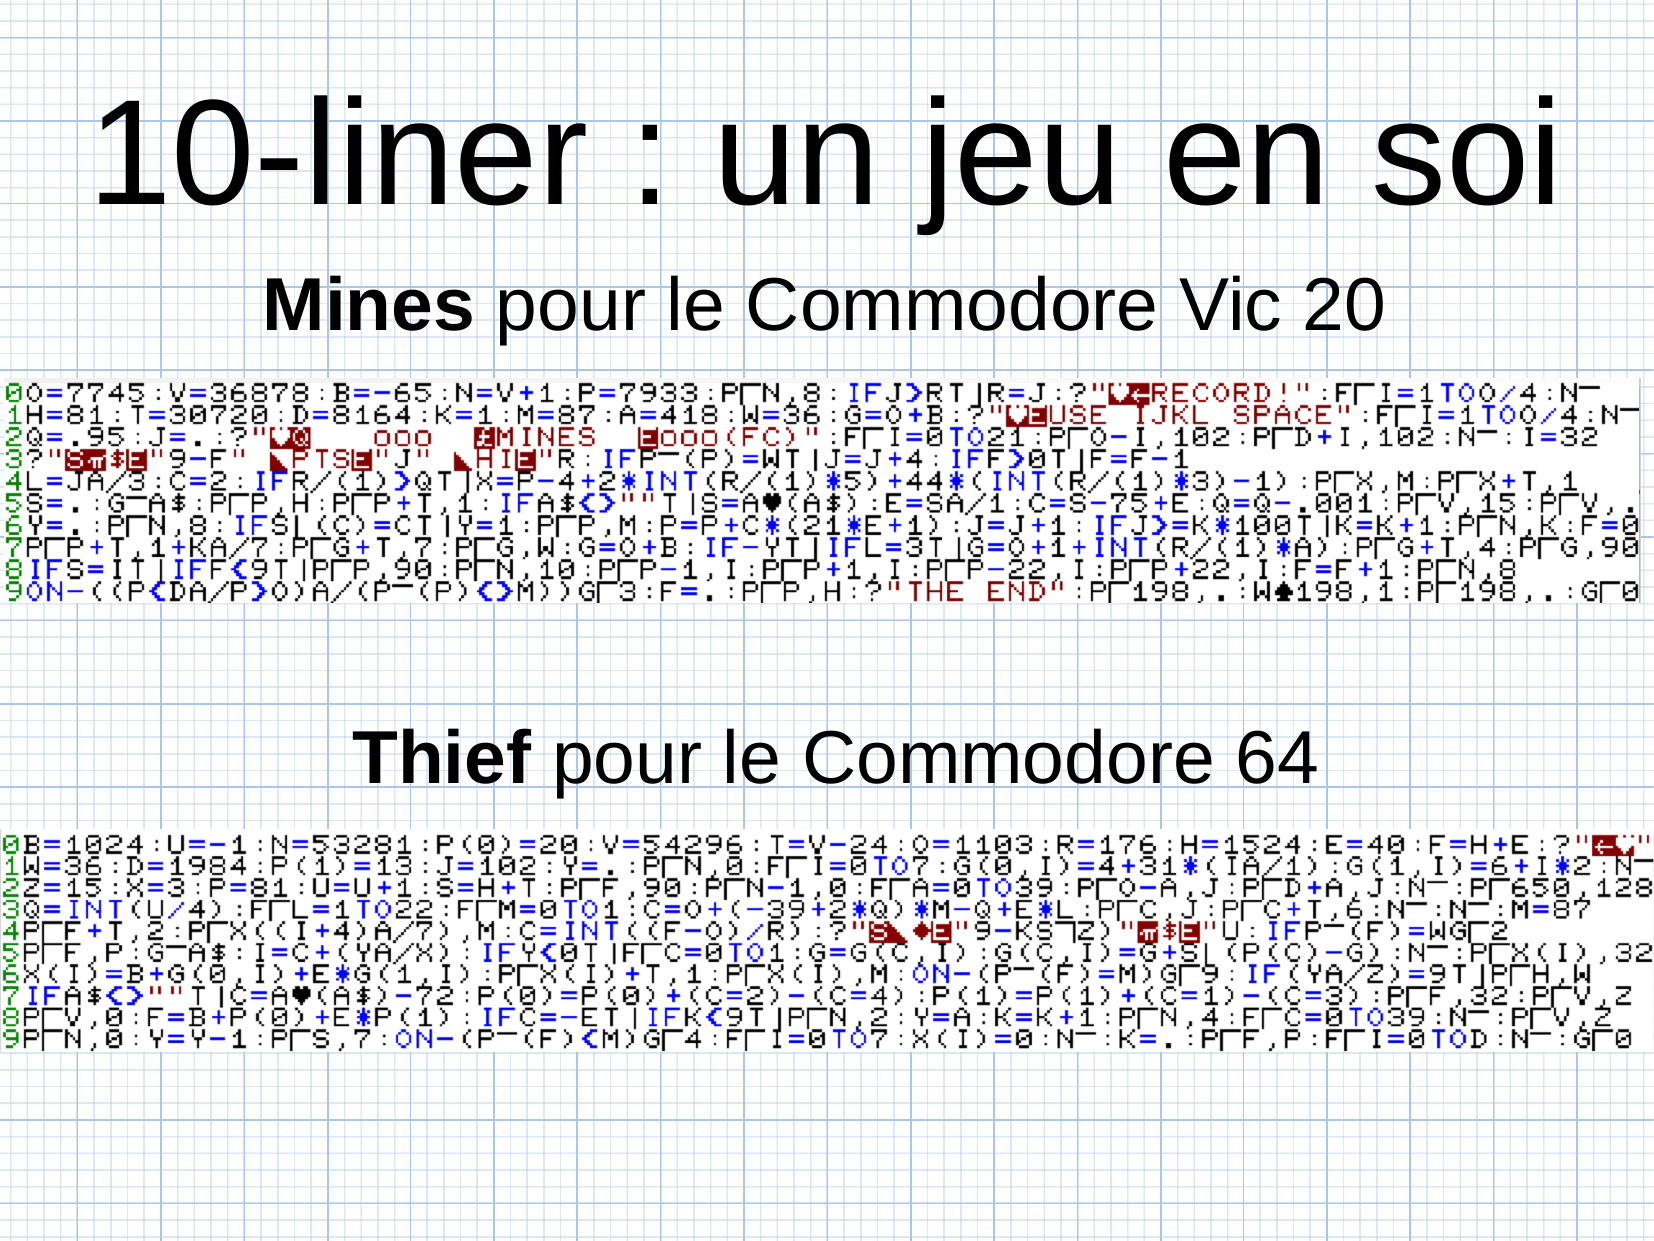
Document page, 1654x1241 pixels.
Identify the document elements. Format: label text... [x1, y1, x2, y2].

title 10-liner : un jeu en soi [82, 49, 1571, 257]
text_box Mines pour le Commodore Vic 20 [248, 255, 1403, 439]
text_box Thief pour le Commodore 64 [337, 708, 1335, 808]
picture [0, 0, 1654, 1241]
